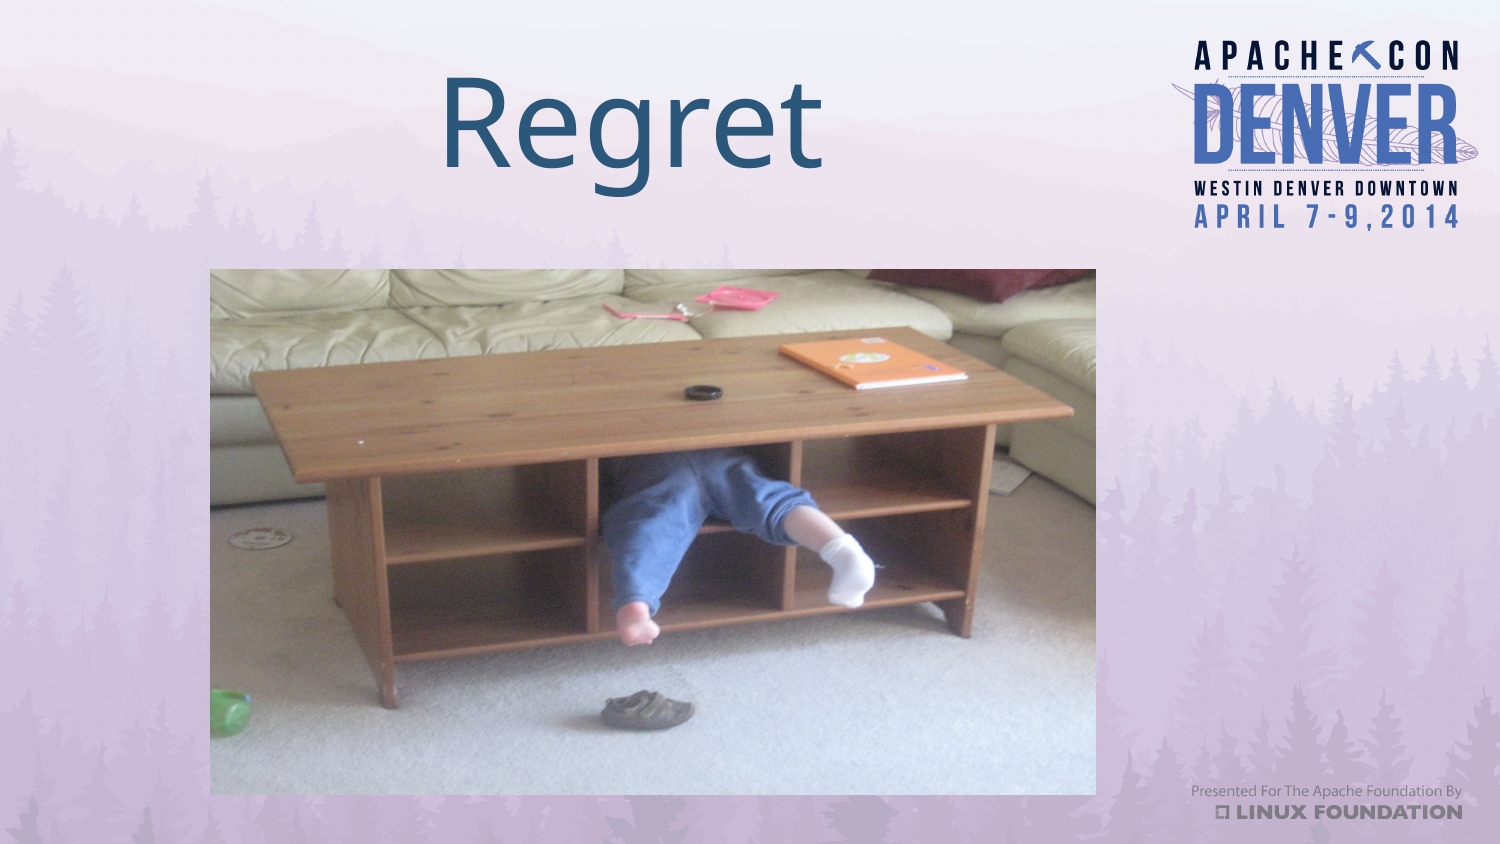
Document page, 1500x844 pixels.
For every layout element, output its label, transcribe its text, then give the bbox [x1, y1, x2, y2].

picture [0, 0, 1500, 844]
text_box Regret [420, 35, 901, 136]
